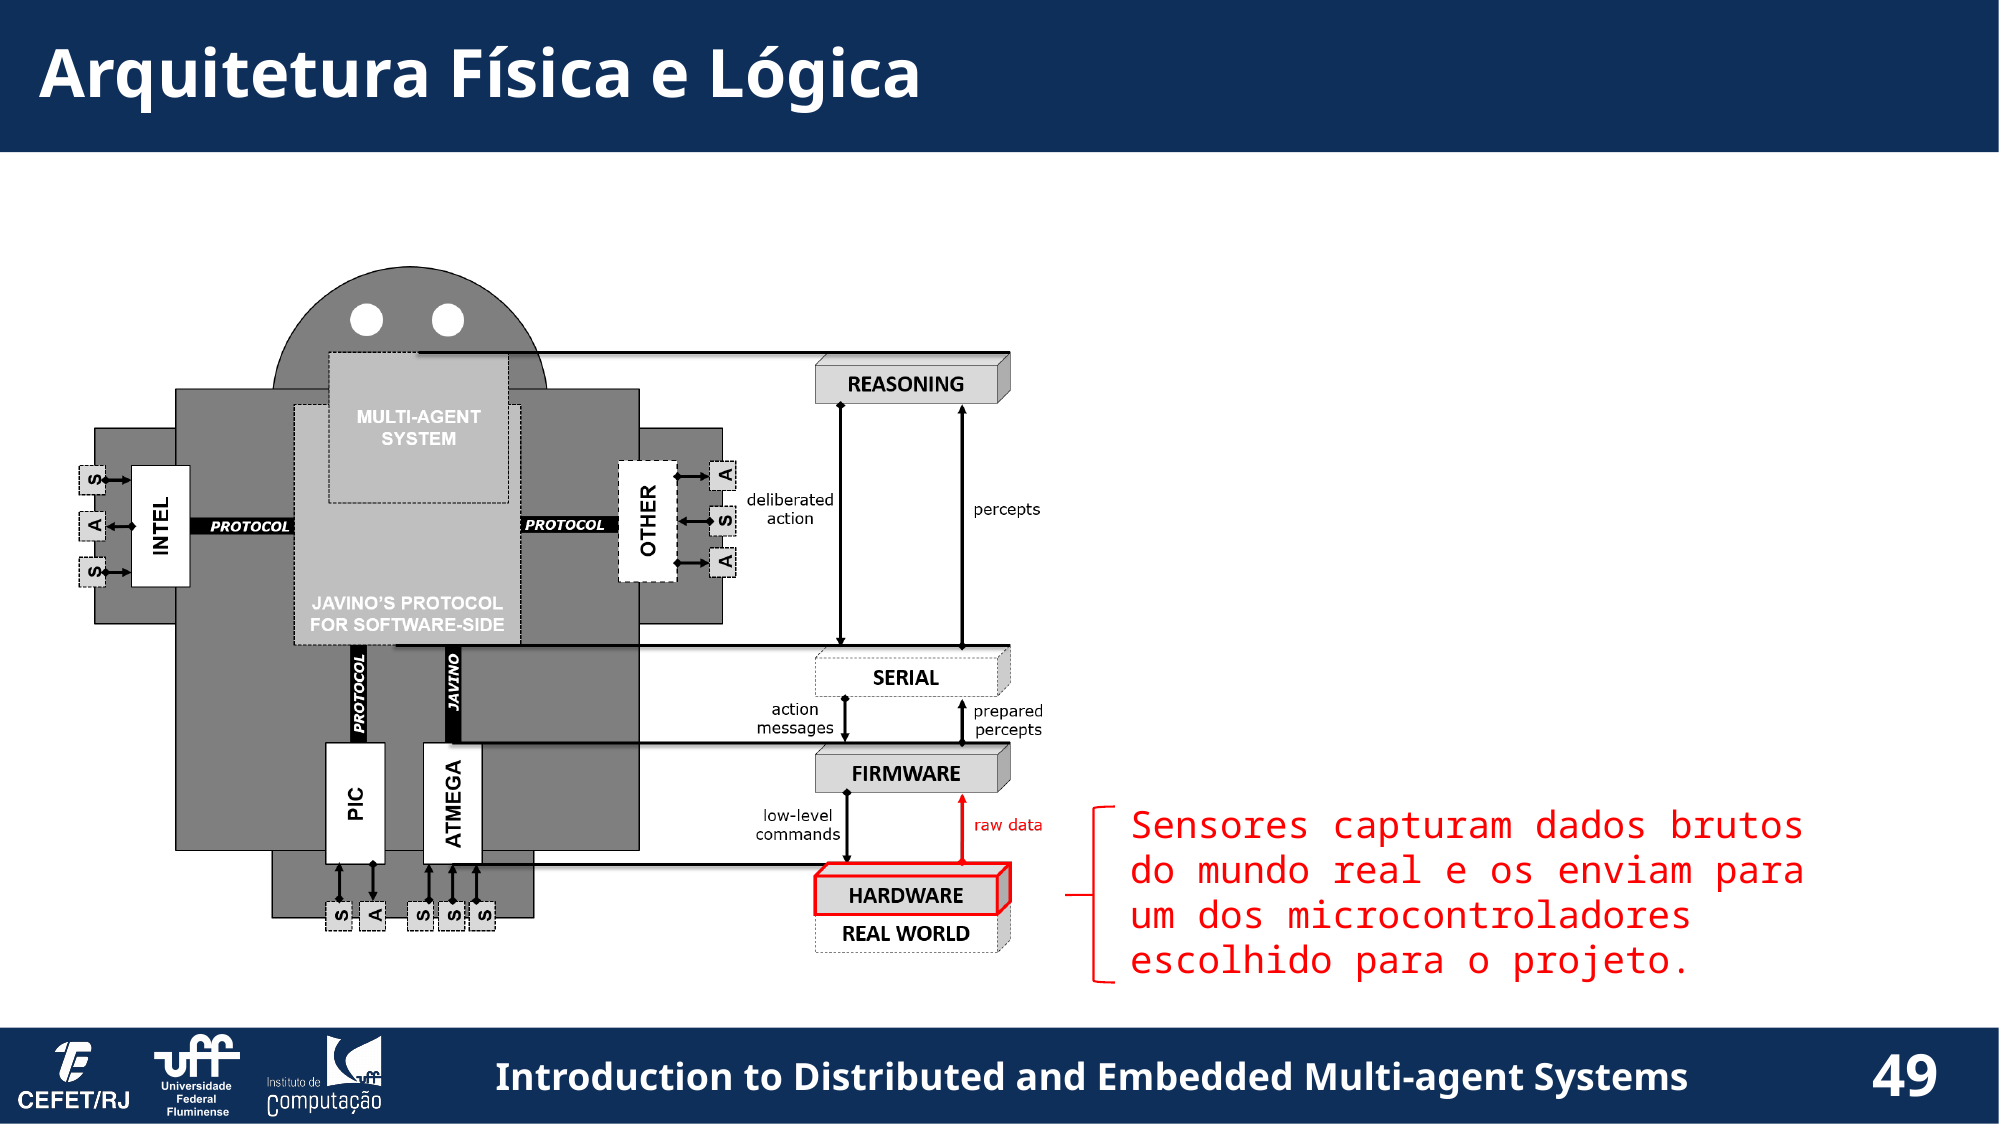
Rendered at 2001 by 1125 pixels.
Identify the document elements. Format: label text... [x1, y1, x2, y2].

picture [265, 1033, 383, 1117]
text_box [1093, 806, 1115, 983]
picture [77, 266, 1065, 961]
picture [18, 1021, 129, 1125]
picture [153, 1033, 241, 1121]
text_box Sensores capturam dados brutos do mundo real e os enviam para um dos microcontroladores escolhido para o projeto. [1115, 794, 1864, 989]
text_box Arquitetura Física e Lógica [25, 23, 1998, 116]
